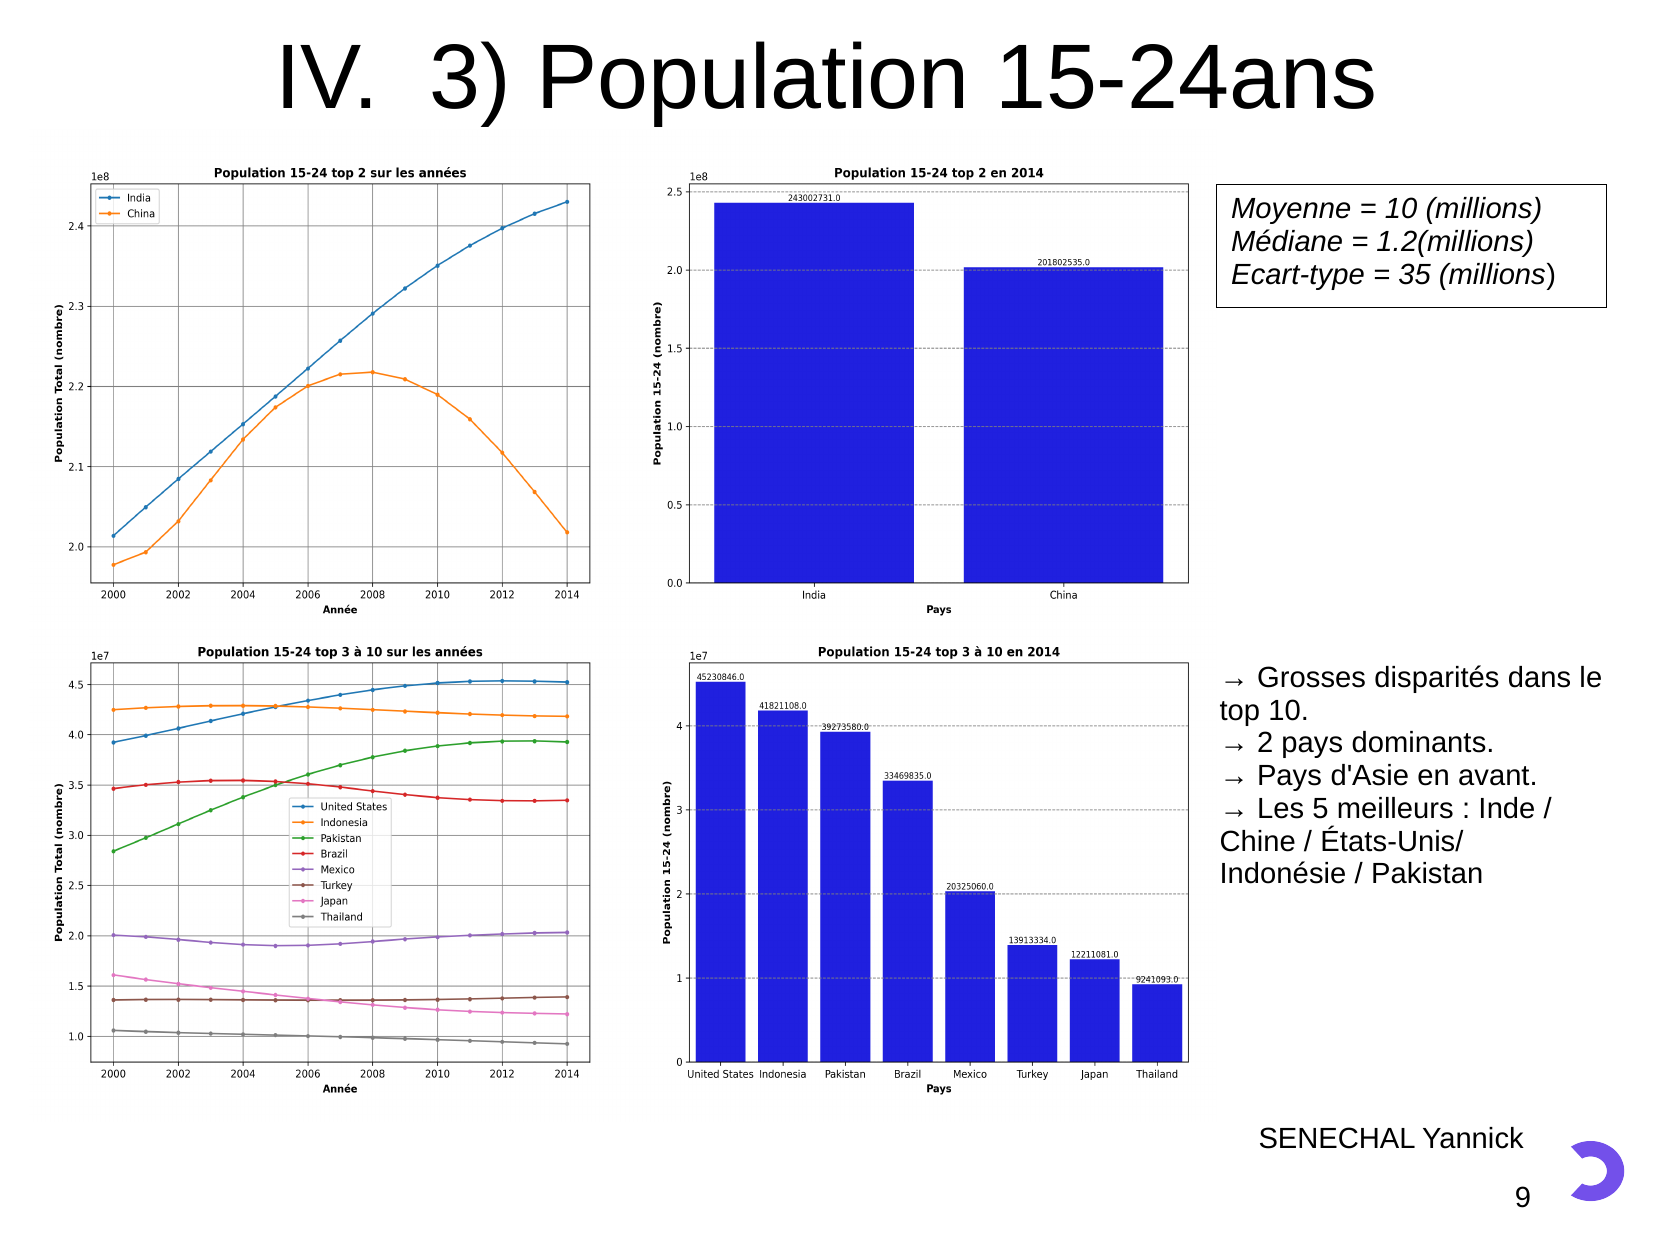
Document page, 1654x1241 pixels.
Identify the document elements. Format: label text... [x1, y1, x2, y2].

picture [1539, 1125, 1642, 1217]
picture [29, 129, 1217, 1123]
title IV. 3) Population 15-24ans [82, 23, 1571, 130]
text_box → Grosses disparités dans le top 10. → 2 pays dominants. → Pays d'Asie en avant. → Les 5 meilleurs : Inde / Chine / États-Unis/ Indonésie / Pakistan [1204, 653, 1619, 898]
text_box Moyenne = 10 (millions) Médiane = 1.2(millions) Ecart-type = 35 (millions) [1216, 184, 1607, 308]
